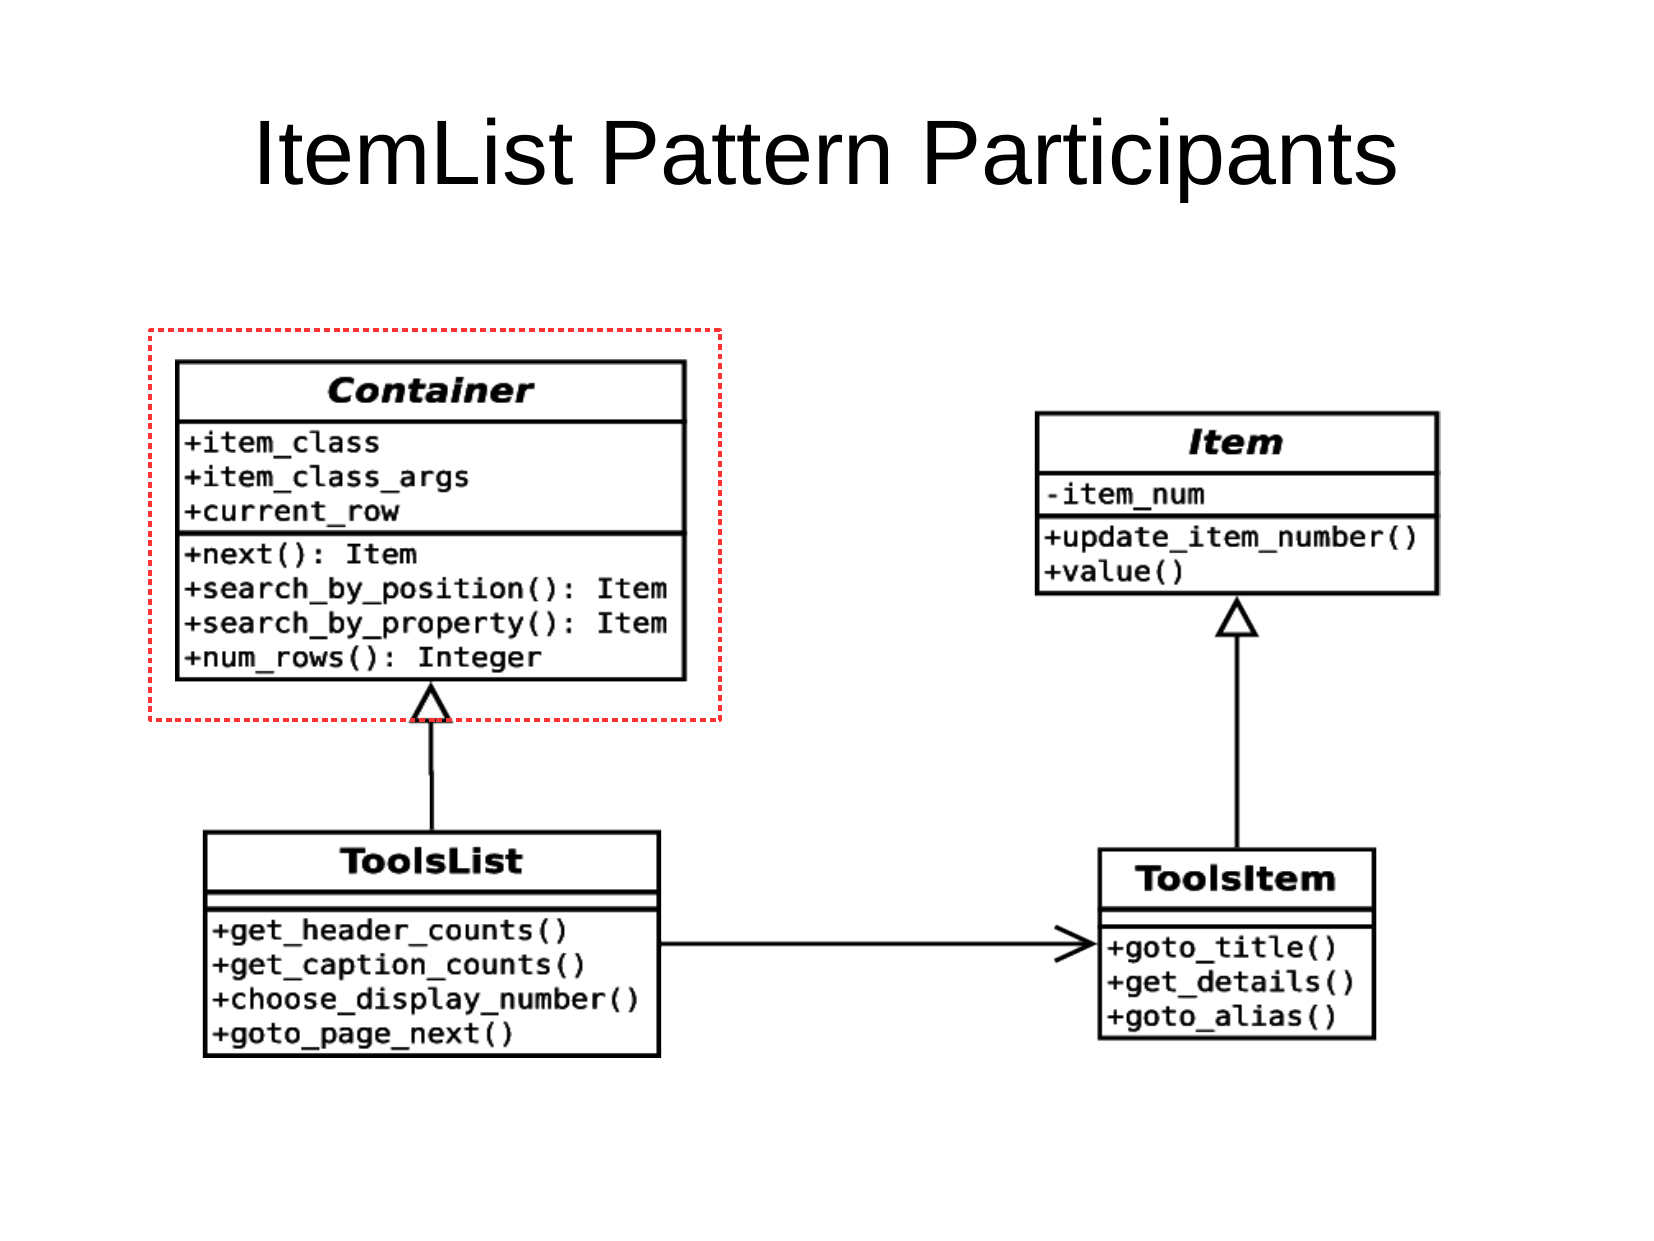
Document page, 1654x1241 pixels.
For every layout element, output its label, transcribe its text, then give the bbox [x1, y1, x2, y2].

picture [175, 359, 1441, 1058]
title ItemList Pattern Participants [82, 49, 1571, 257]
